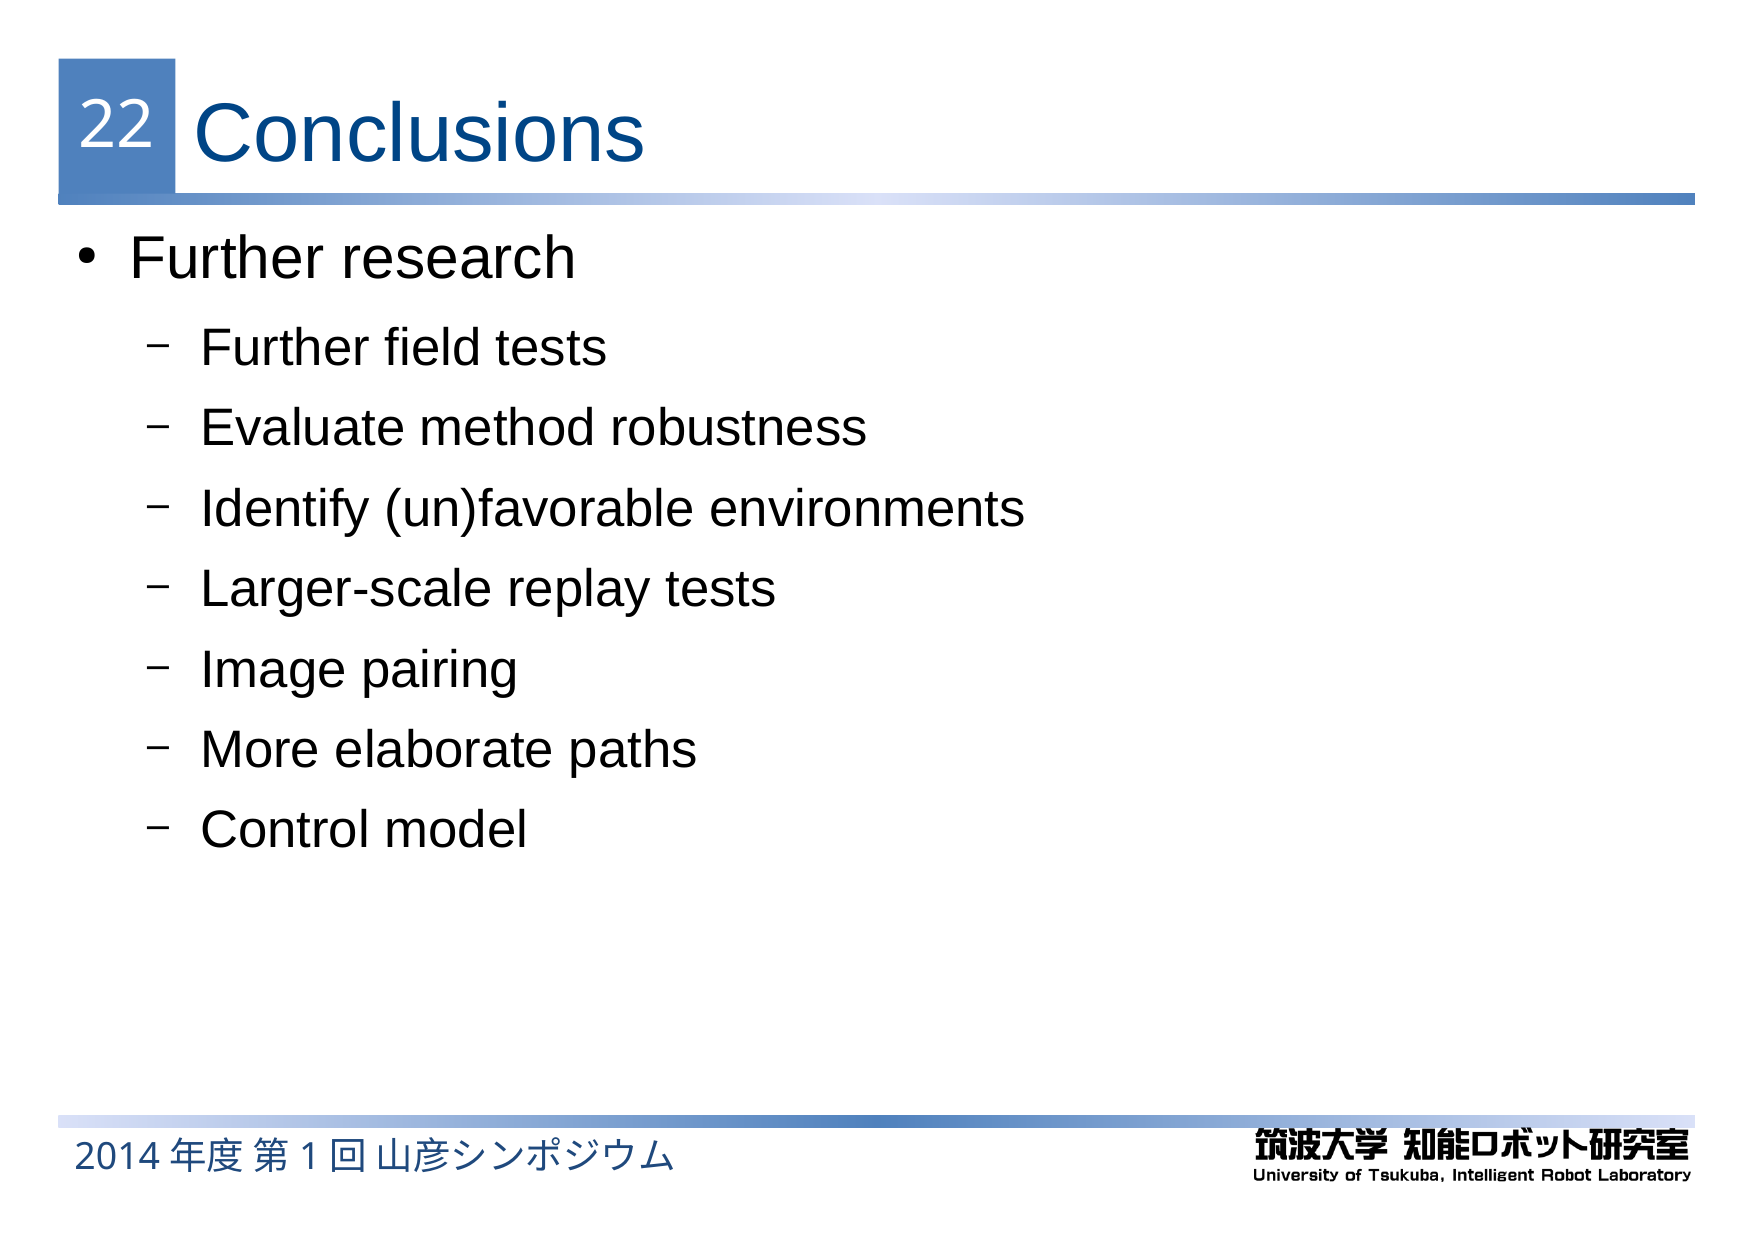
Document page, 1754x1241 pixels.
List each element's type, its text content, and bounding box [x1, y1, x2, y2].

list Further research Further field tests Evaluate method robustness Identify (un)favorable environments Larger-scale replay tests Image pairing More elaborate paths Control model [58, 223, 1696, 1116]
title Conclusions [193, 61, 1651, 205]
picture [1252, 1127, 1691, 1182]
